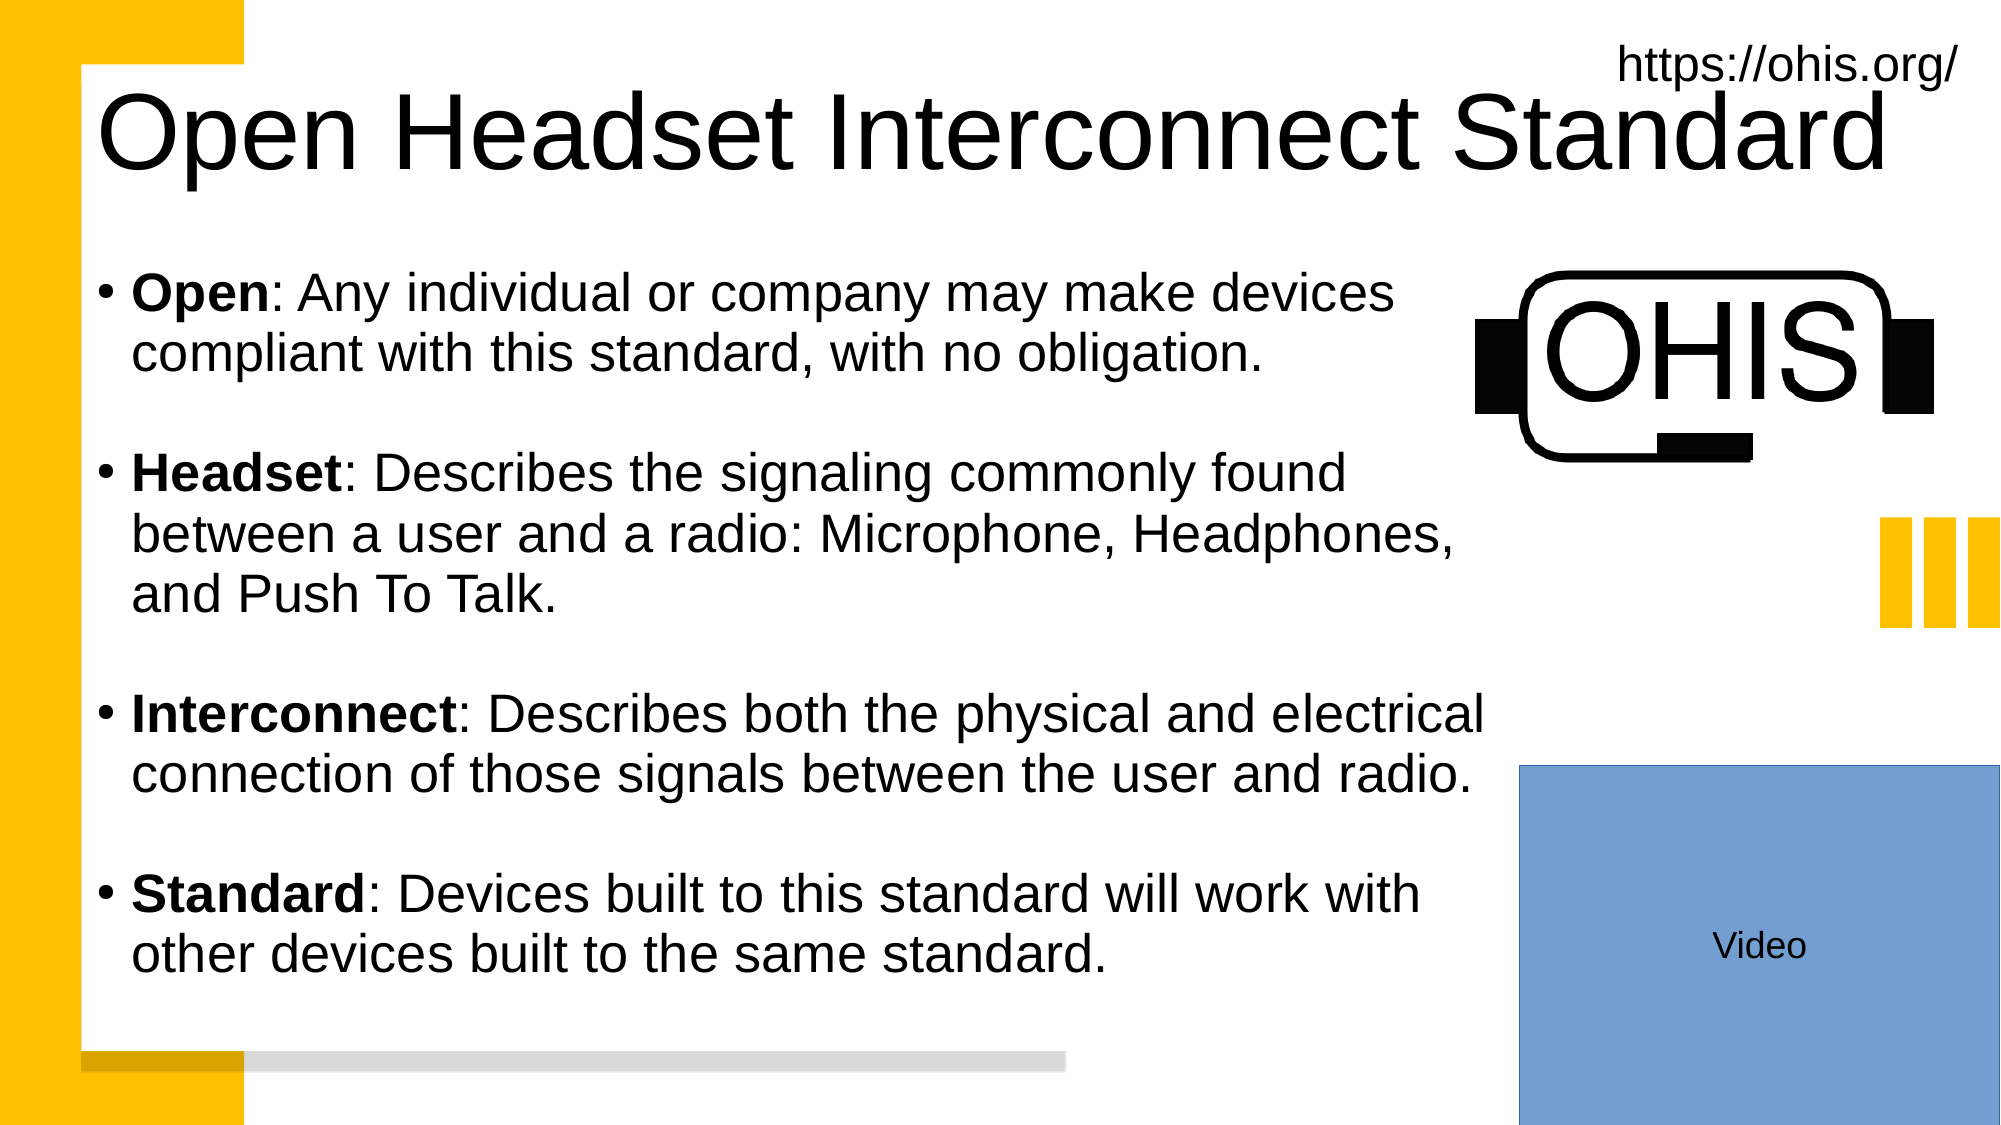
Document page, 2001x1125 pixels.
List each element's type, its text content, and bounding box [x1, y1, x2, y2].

text_box Video [1519, 765, 2000, 1125]
picture [1475, 268, 1934, 464]
text_box Open: Any individual or company may make devices compliant with this standard, with no obligation. Headset: Describes the signaling commonly found between a user and a radio: Microphone, Headphones, and Push To Talk. Interconnect: Describes both the physical and electrical connection of those signals between the user and radio. Standard: Devices built to this standard will work with other devices built to the same standard. [81, 254, 1516, 1036]
text_box Open Headset Interconnect Standard [81, 64, 1921, 201]
text_box [0, 0, 2000, 1125]
text_box https://ohis.org/ [1590, 29, 1974, 105]
